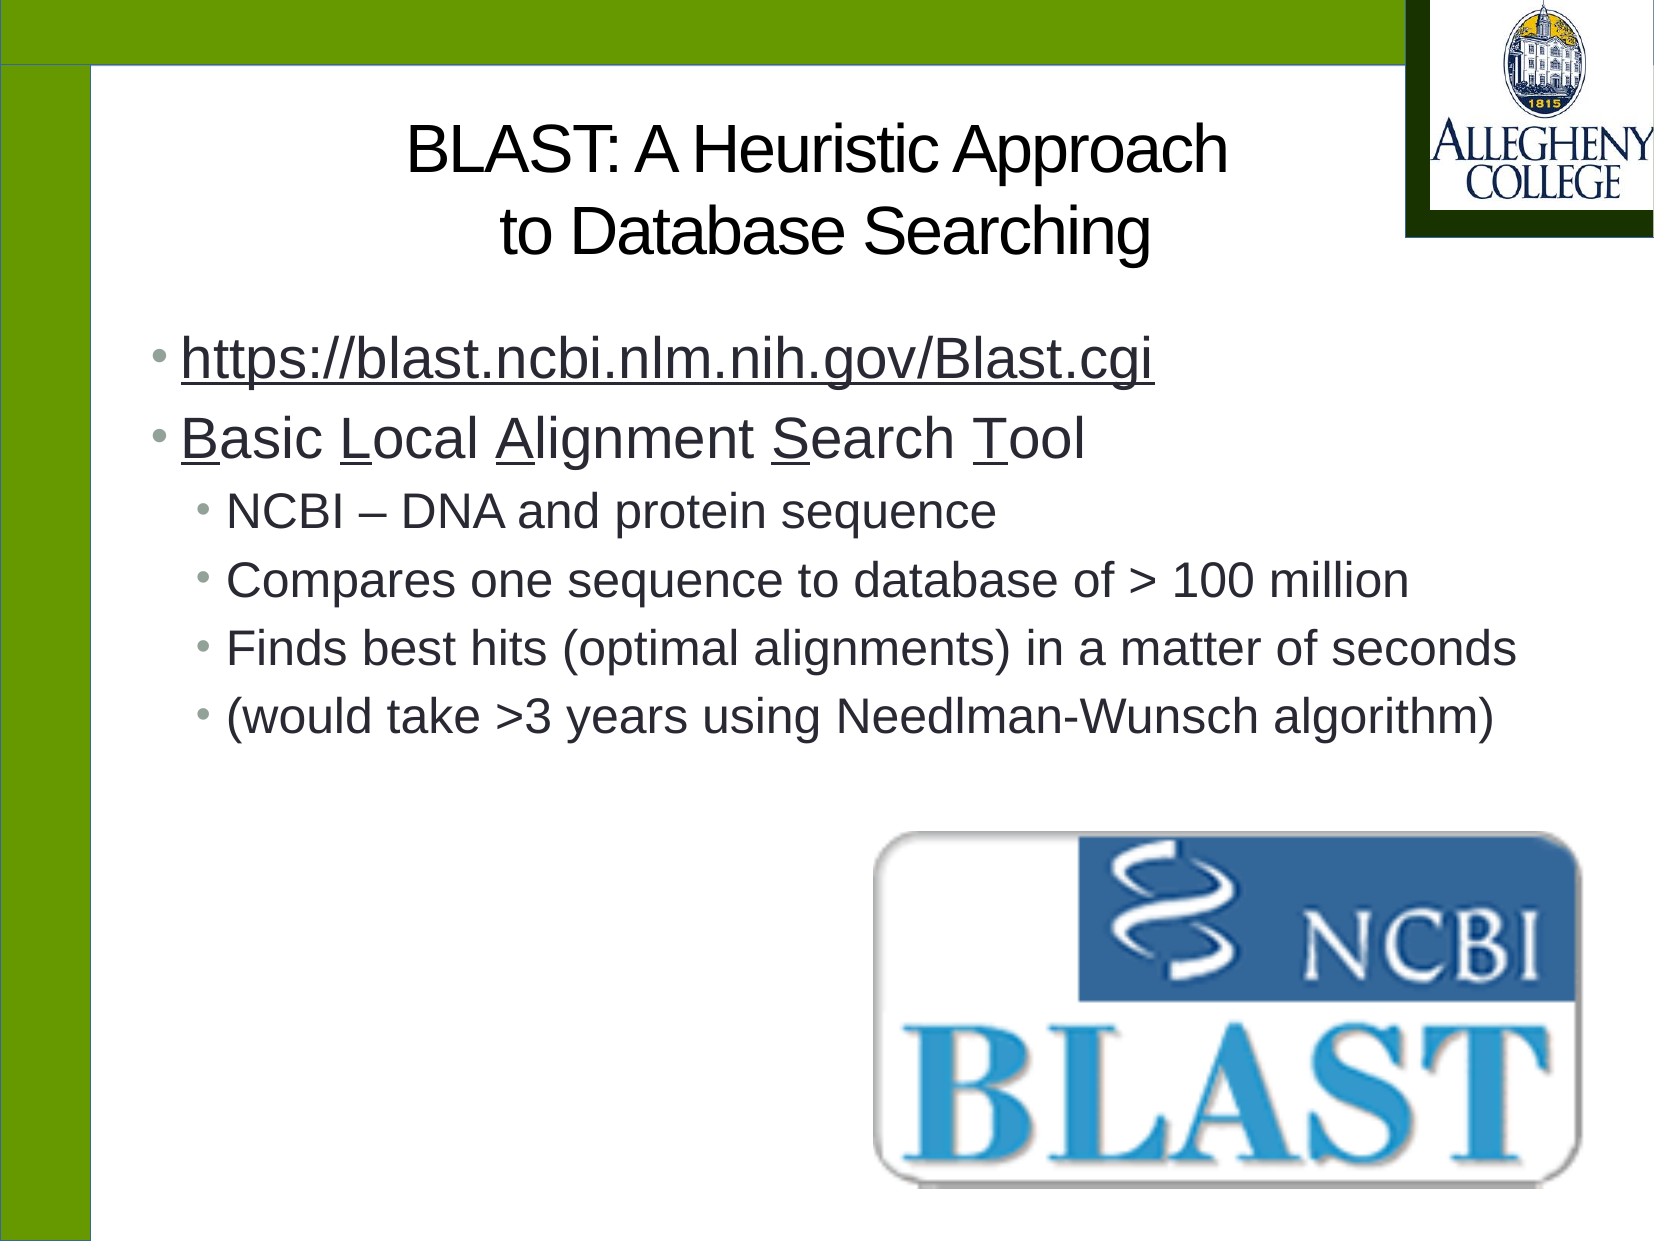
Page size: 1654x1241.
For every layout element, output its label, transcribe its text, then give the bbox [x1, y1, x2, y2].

picture [1430, 0, 1654, 210]
list https://blast.ncbi.nlm.nih.gov/Blast.cgi Basic Local Alignment Search Tool NCBI – DNA and protein sequence Compares one sequence to database of > 100 million Finds best hits (optimal alignments) in a matter of seconds (would take >3 years using Needlman-Wunsch algorithm) [135, 312, 1624, 718]
title BLAST: A Heuristic Approach to Database Searching [91, 96, 1571, 276]
text_box [0, 0, 1654, 1241]
picture [873, 831, 1587, 1189]
